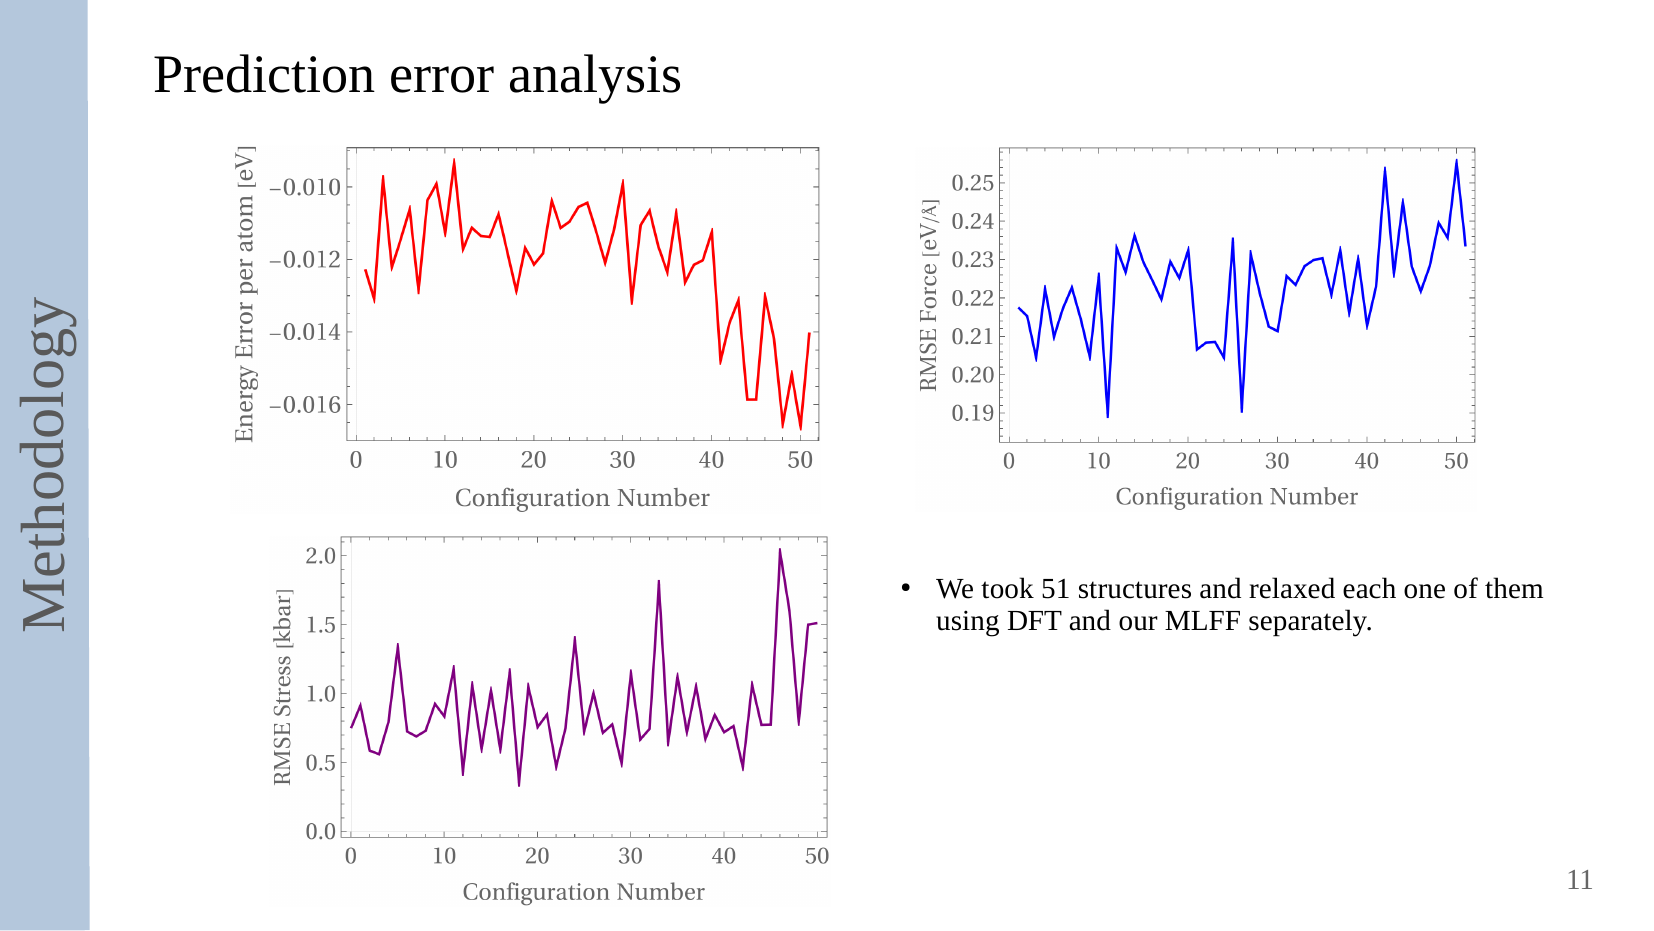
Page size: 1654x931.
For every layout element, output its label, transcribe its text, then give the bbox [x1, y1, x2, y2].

title Methodology [0, 0, 90, 931]
text_box We took 51 structures and relaxed each one of them using DFT and our MLFF separately. [885, 564, 1565, 645]
picture [915, 147, 1477, 512]
title Prediction error analysis [153, 23, 1607, 125]
picture [230, 145, 821, 514]
picture [269, 536, 831, 907]
